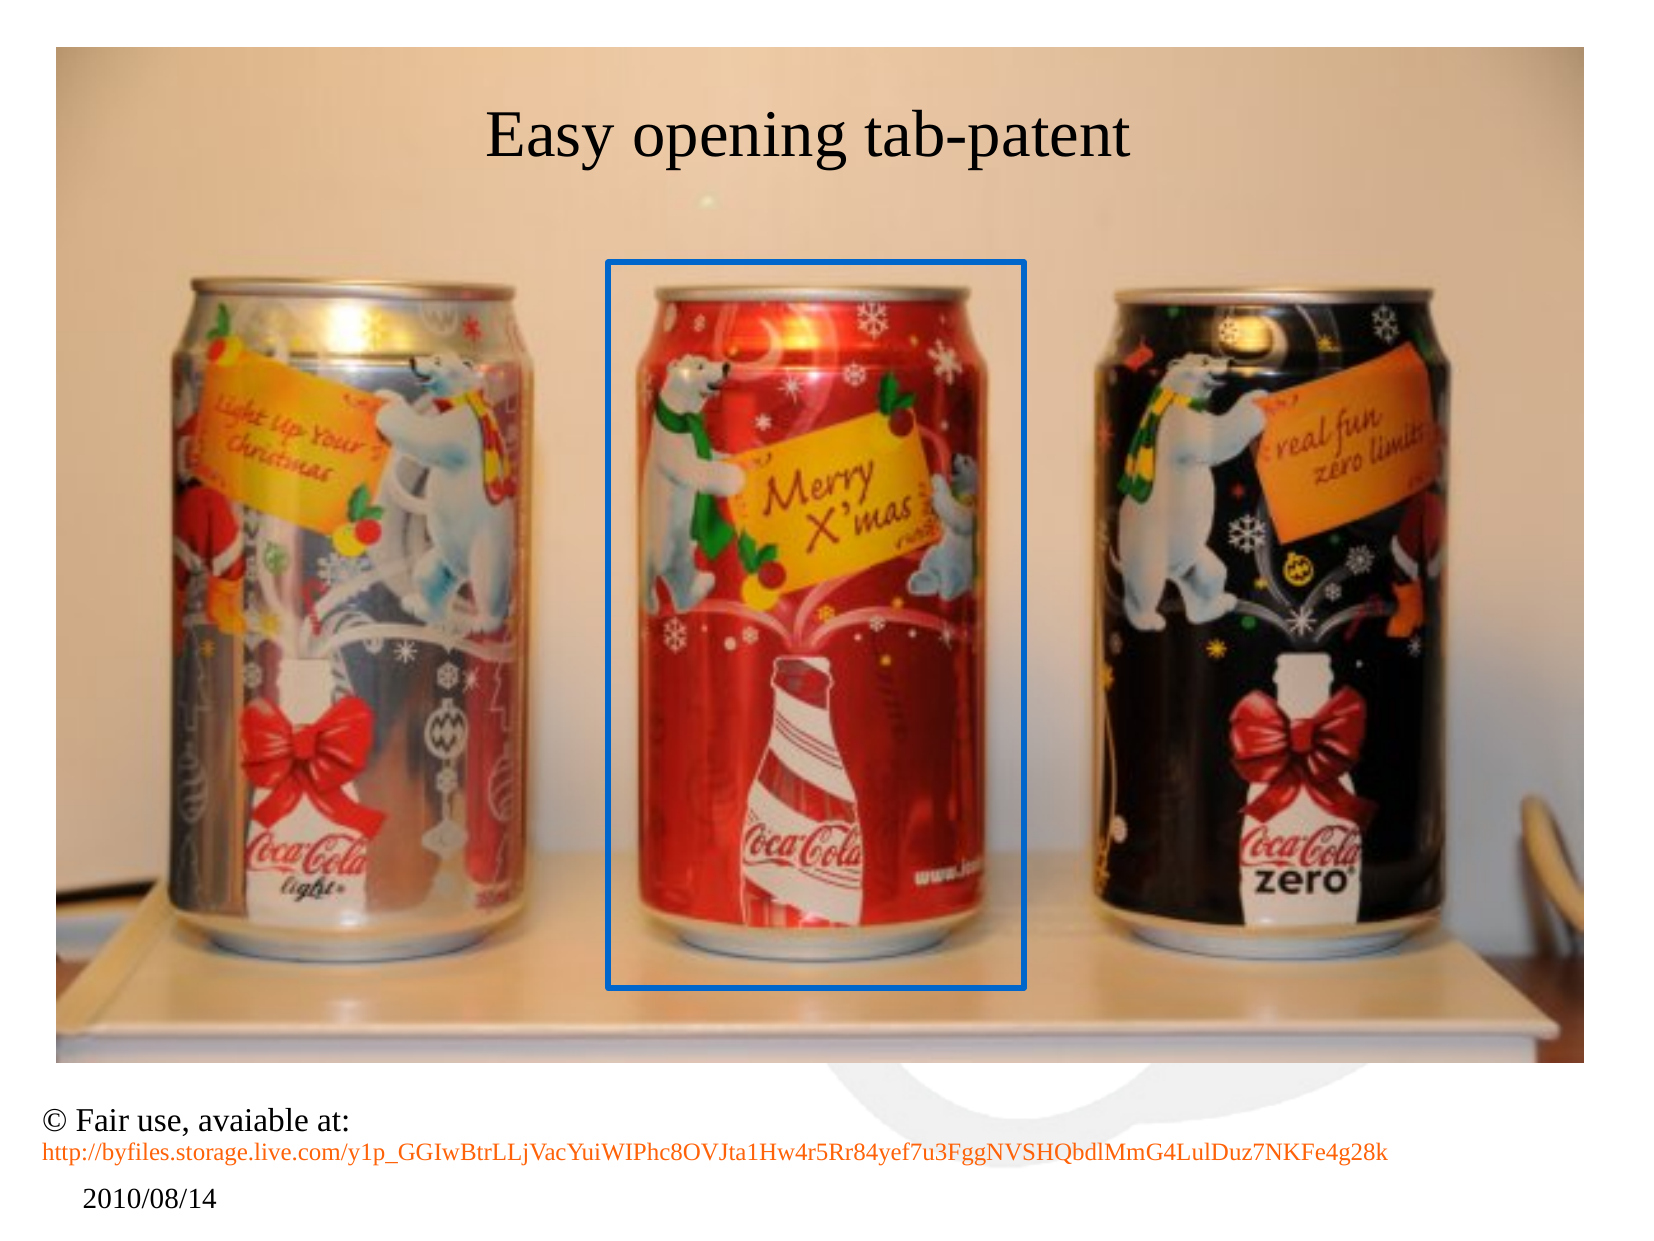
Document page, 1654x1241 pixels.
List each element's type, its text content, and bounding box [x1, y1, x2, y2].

text_box © Fair use, avaiable at: http://byfiles.storage.live.com/y1p_GGIwBtrLLjVacYuiWIPhc8OVJta1Hw4r5Rr84yef7u3FggNVSHQbdlMmG4LulDuz7NKFe4g28k [27, 1093, 1636, 1174]
picture [56, 47, 1584, 1093]
text_box Easy opening tab-patent [245, 89, 1372, 179]
